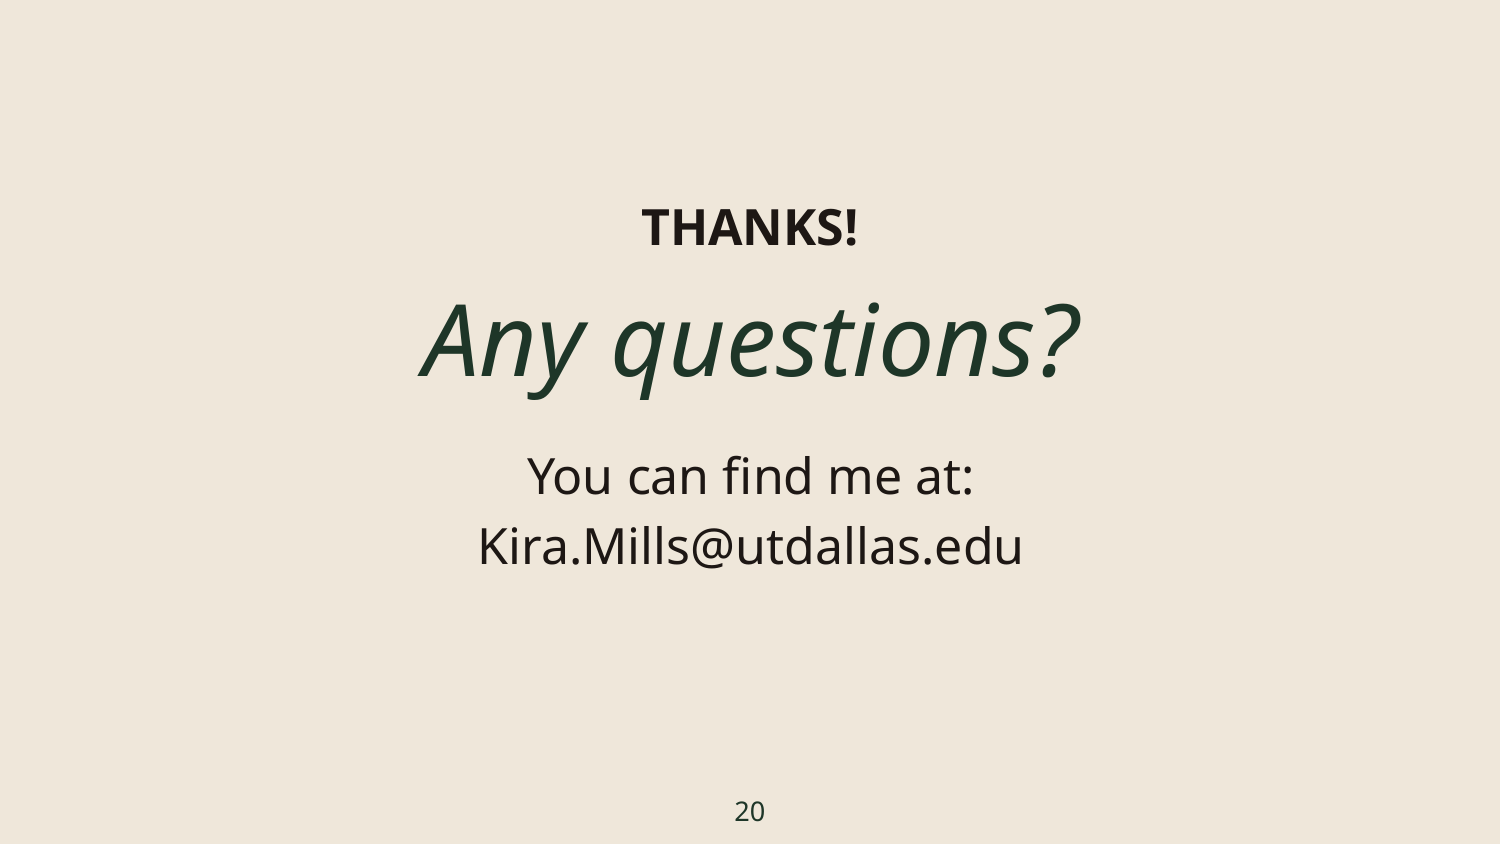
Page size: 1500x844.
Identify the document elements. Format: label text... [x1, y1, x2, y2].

slide_number <number> [705, 779, 795, 844]
subtitle Any questions? [103, 263, 1399, 393]
title THANKS! [112, 179, 1388, 263]
list You can find me at: Kira.Mills@utdallas.edu [103, 420, 1399, 716]
